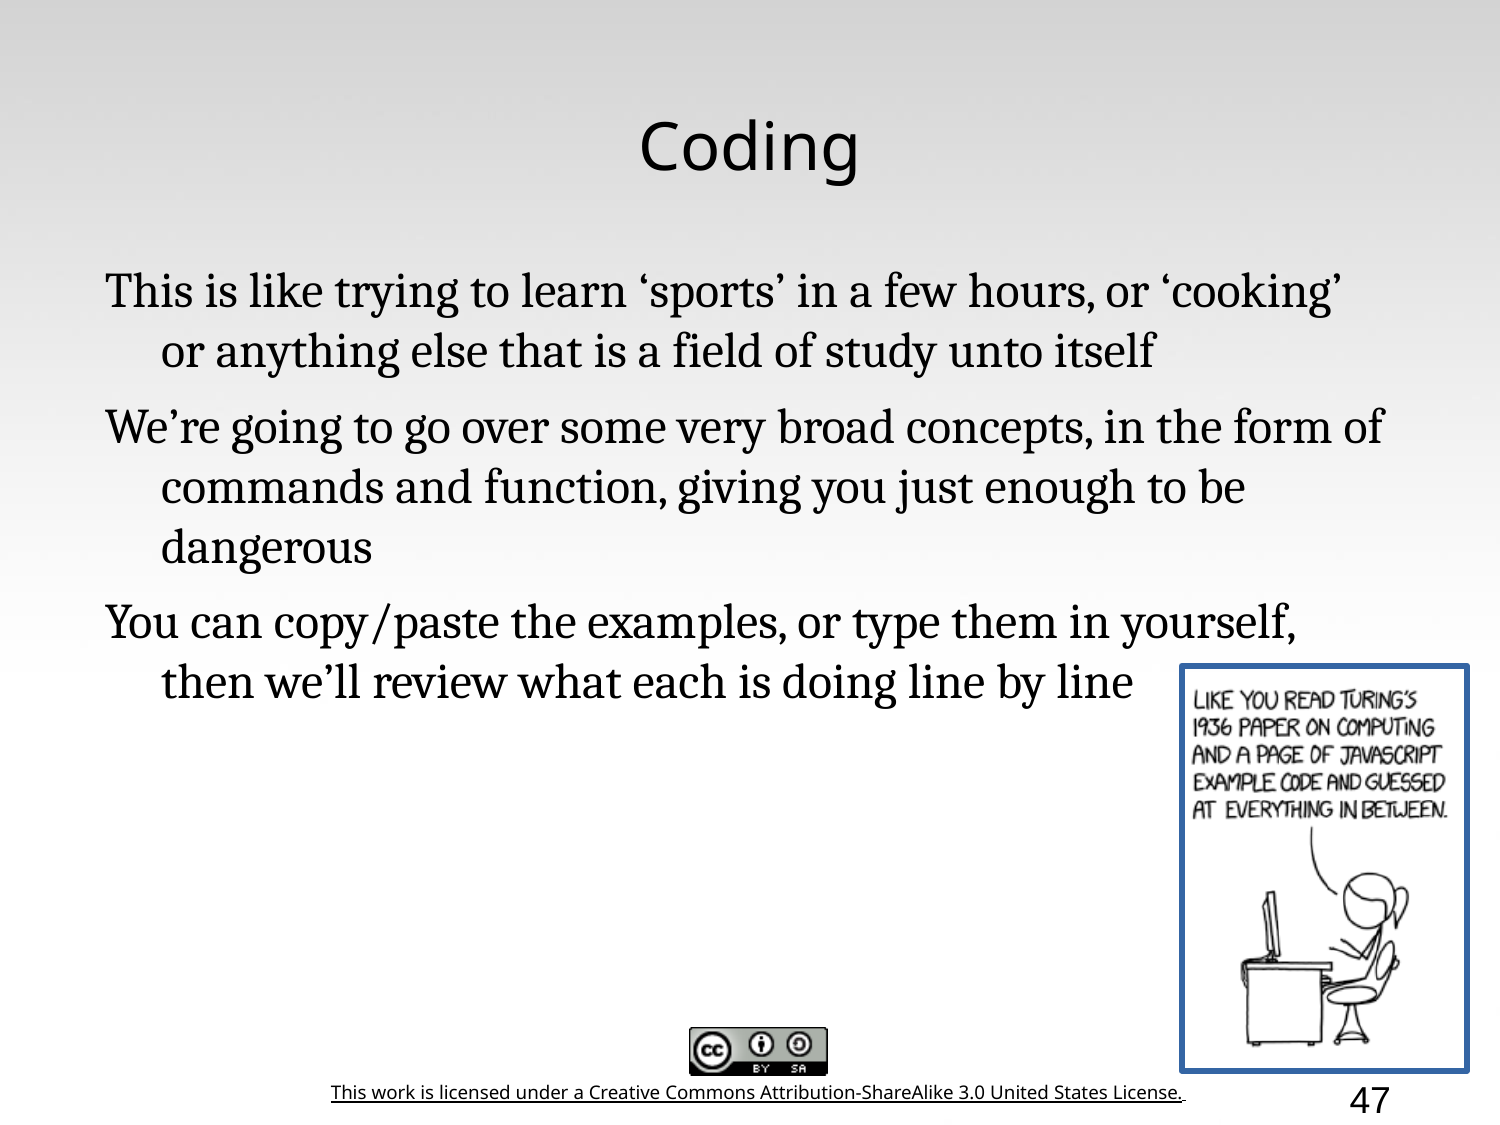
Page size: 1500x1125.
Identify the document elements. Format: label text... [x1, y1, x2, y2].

title Coding [112, 49, 1388, 238]
picture [0, 0, 1500, 1125]
list This is like trying to learn ‘sports’ in a few hours, or ‘cooking’ or anything else that is a field of study unto itself We’re going to go over some very broad concepts, in the form of commands and function, giving you just enough to be dangerous You can copy/paste the examples, or type them in yourself, then we’ll review what each is doing line by line [90, 249, 1411, 925]
